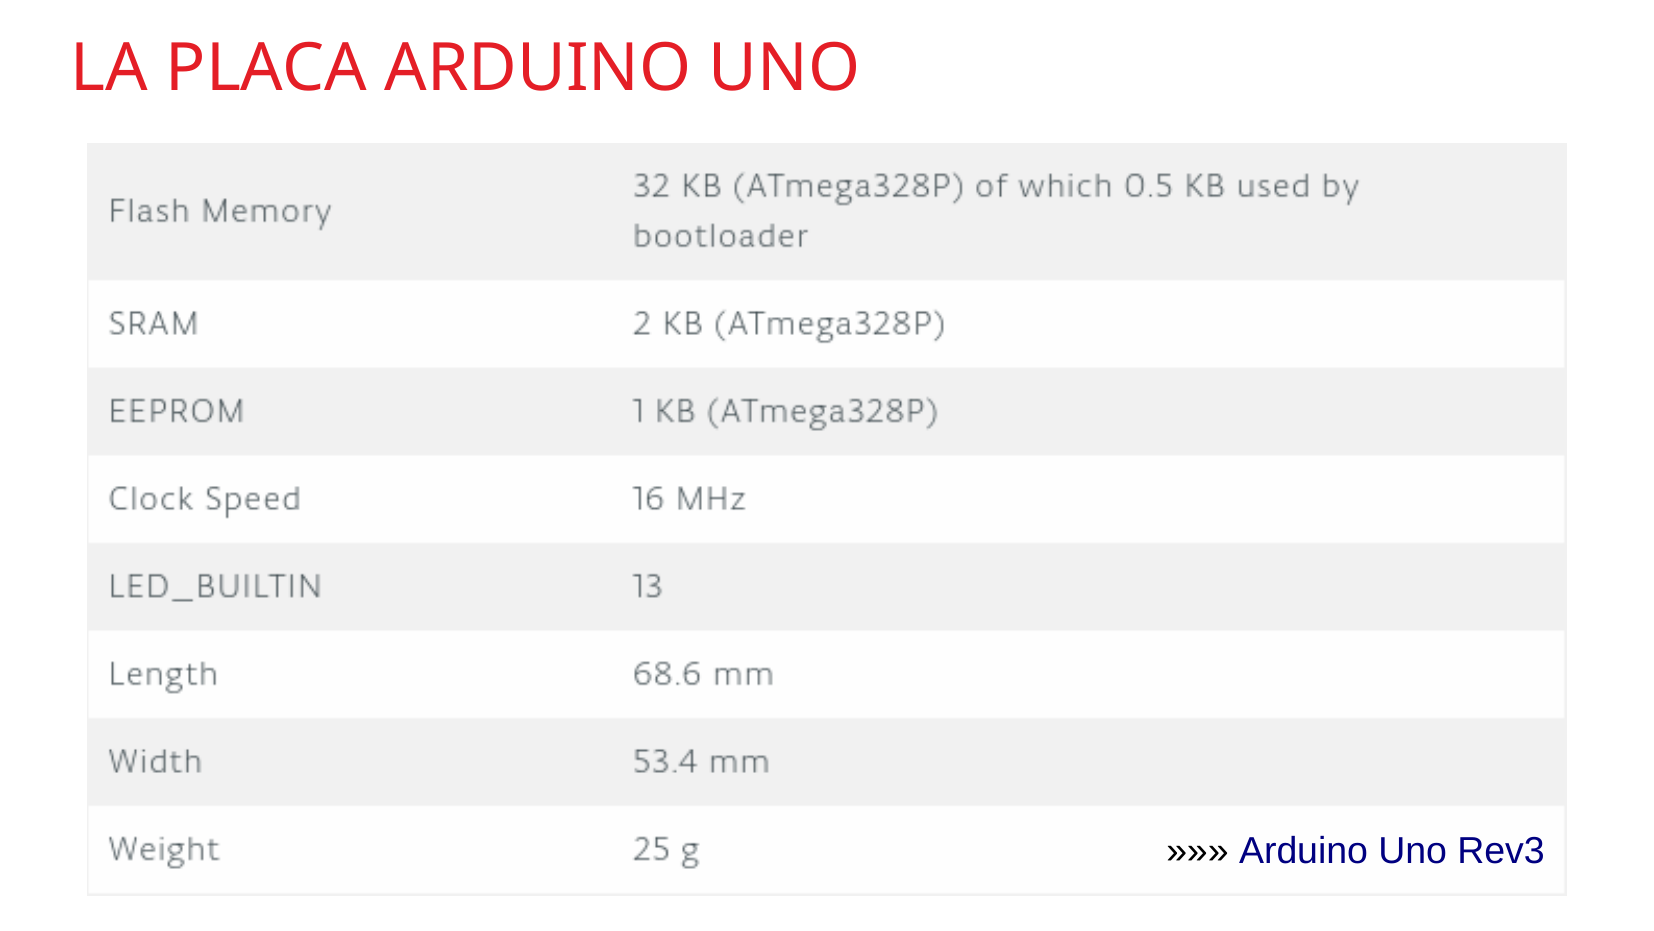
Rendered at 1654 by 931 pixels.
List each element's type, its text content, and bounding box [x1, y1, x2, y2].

title LA PLACA ARDUINO UNO [70, 11, 1347, 118]
text_box »»» Arduino Uno Rev3 [1151, 822, 1595, 886]
picture [87, 143, 1567, 896]
